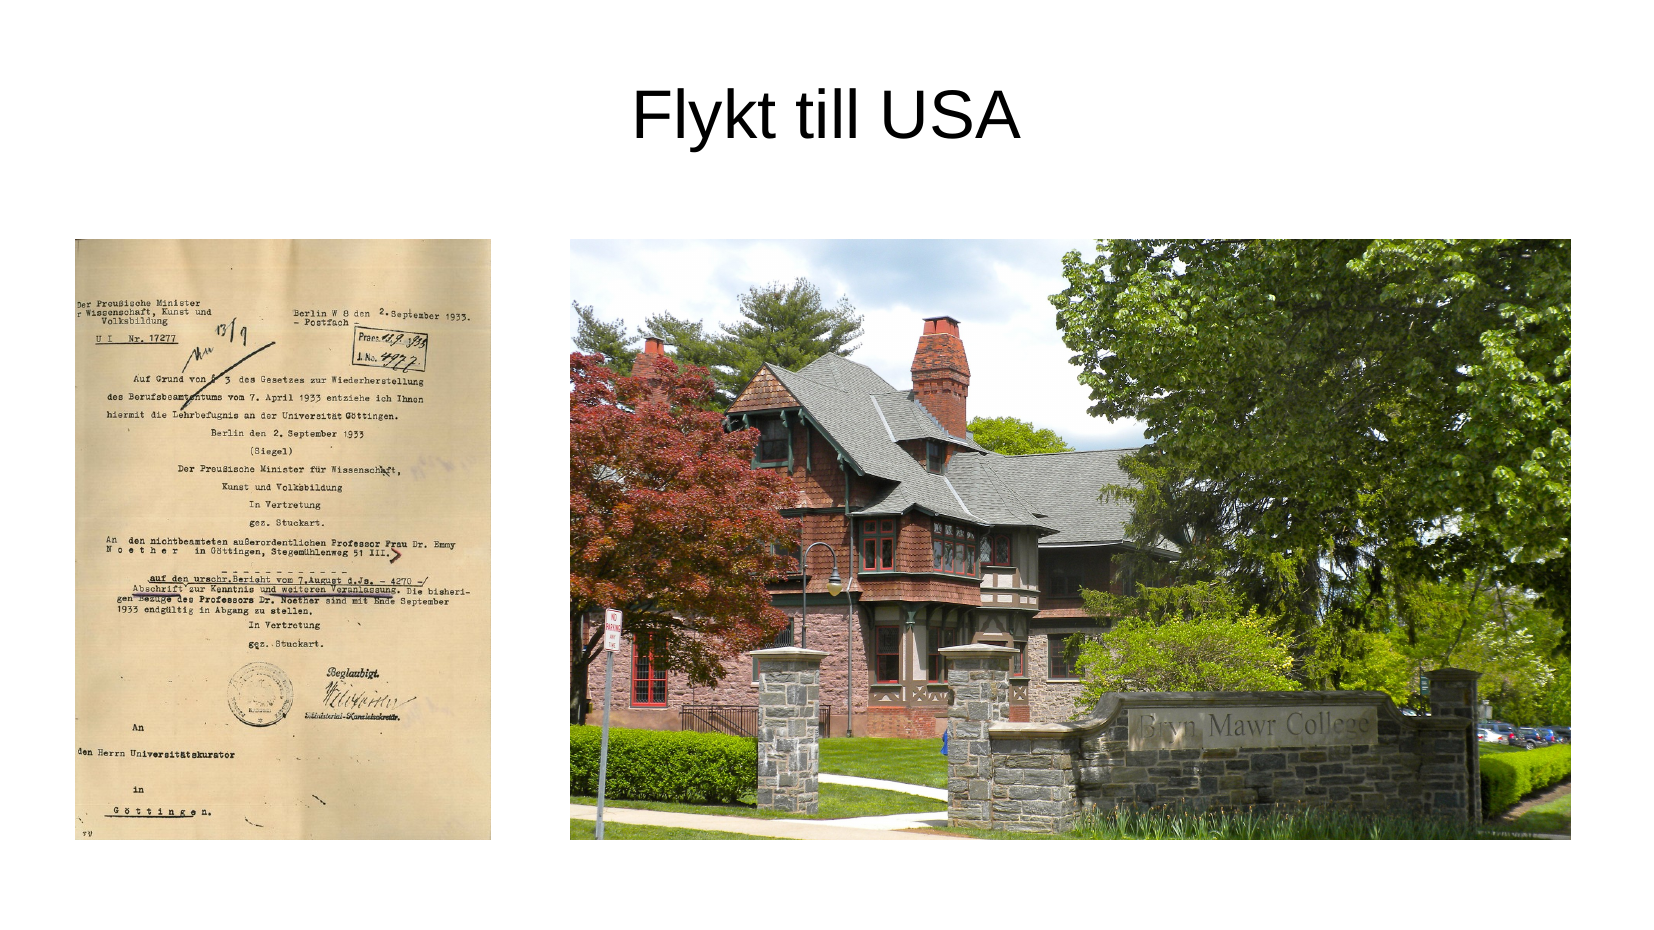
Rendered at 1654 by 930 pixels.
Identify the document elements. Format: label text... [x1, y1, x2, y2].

picture [75, 239, 491, 841]
title Flykt till USA [82, 36, 1571, 193]
picture [570, 239, 1571, 841]
